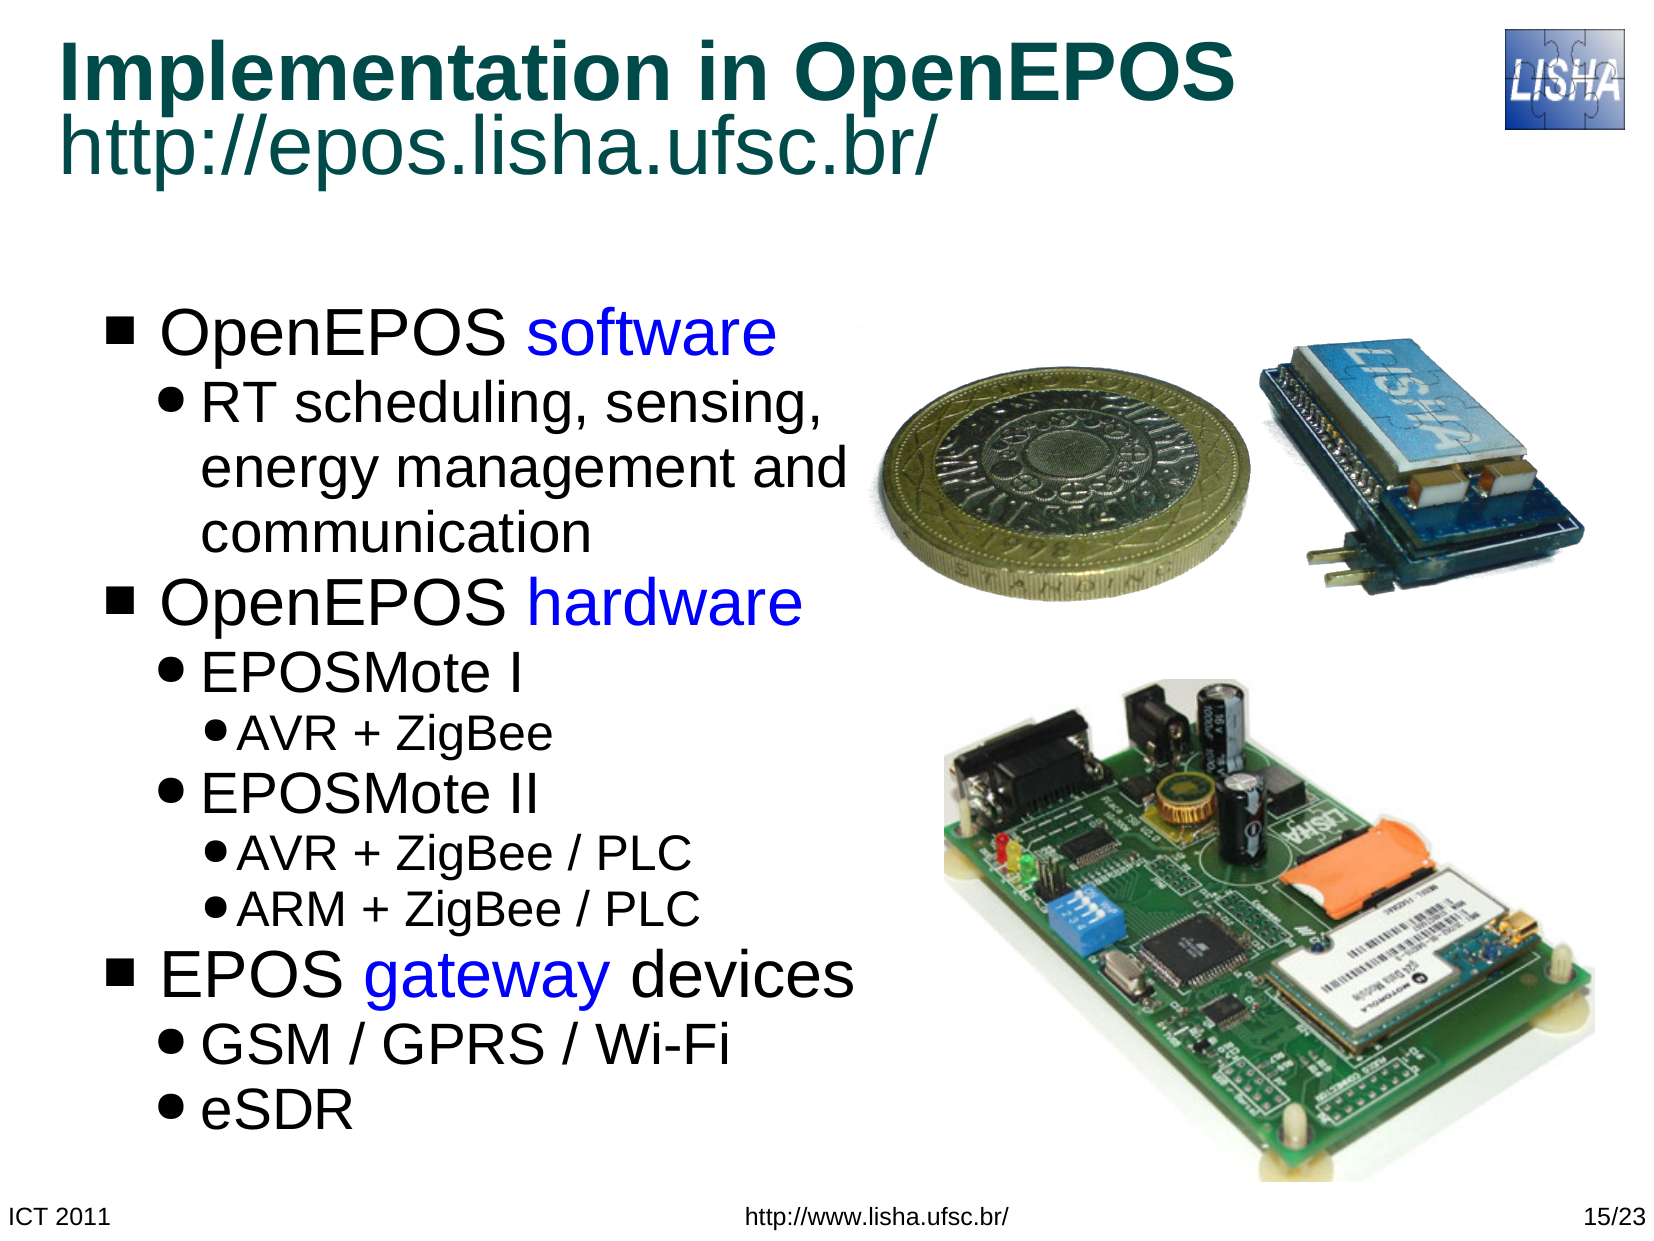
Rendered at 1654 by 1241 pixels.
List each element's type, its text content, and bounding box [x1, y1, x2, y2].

picture [856, 326, 1606, 621]
picture [1505, 29, 1625, 130]
title Implementation in OpenEPOS http://epos.lisha.ufsc.br/ [58, 11, 1463, 219]
list OpenEPOS software RT scheduling, sensing, energy management and communication OpenEPOS hardware EPOSMote I AVR + ZigBee EPOSMote II AVR + ZigBee / PLC ARM + ZigBee / PLC EPOS gateway devices GSM / GPRS / Wi-Fi eSDR [59, 295, 886, 1182]
picture [944, 679, 1595, 1182]
